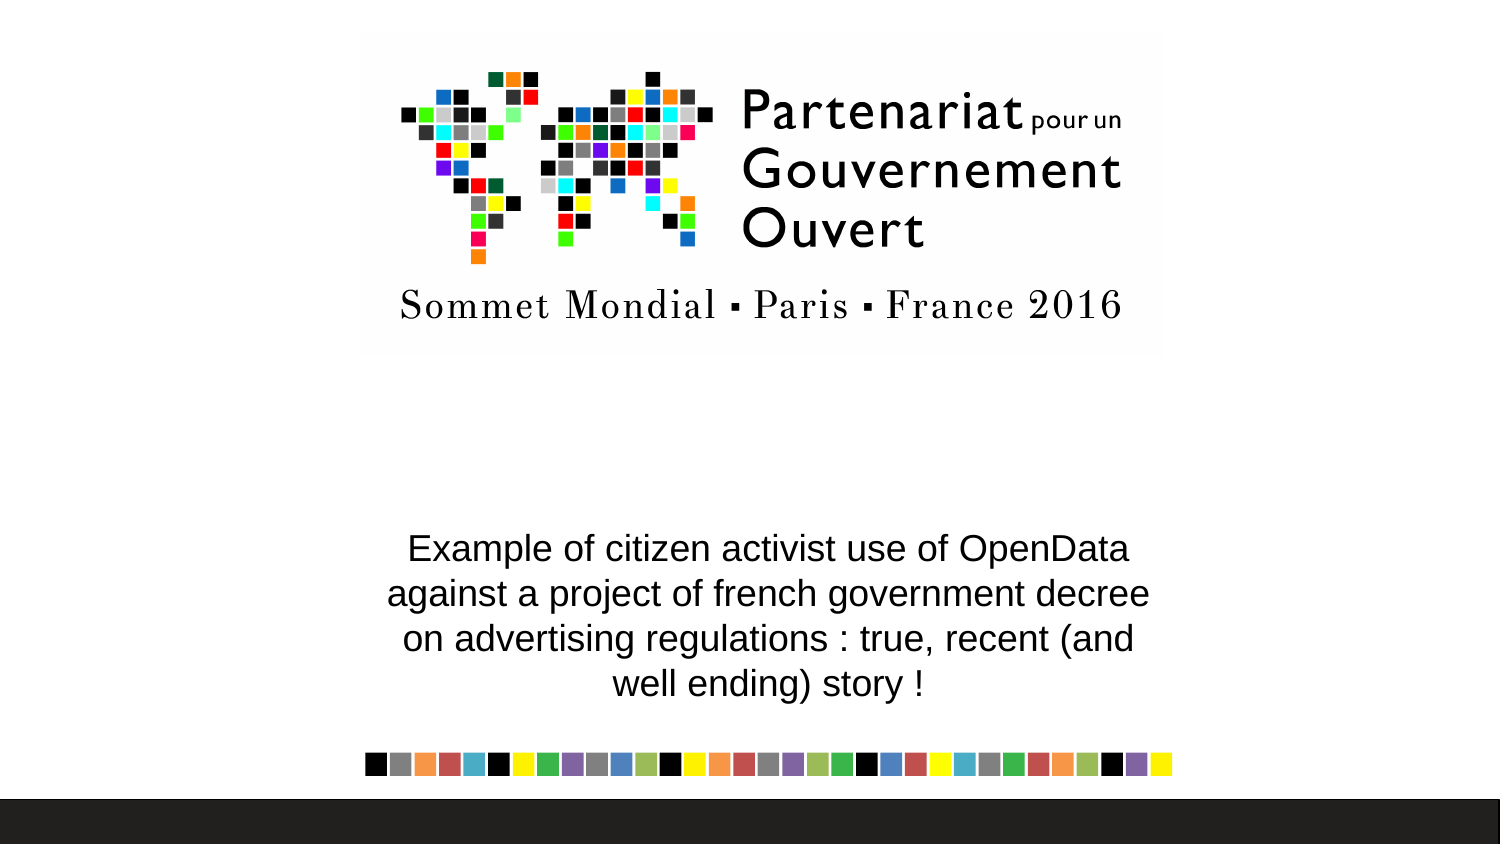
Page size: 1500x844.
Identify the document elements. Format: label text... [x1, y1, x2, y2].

text_box Example of citizen activist use of OpenData against a project of french government decree on advertising regulations : true, recent (and well ending) story ! [365, 389, 1173, 795]
picture [360, 32, 1164, 357]
